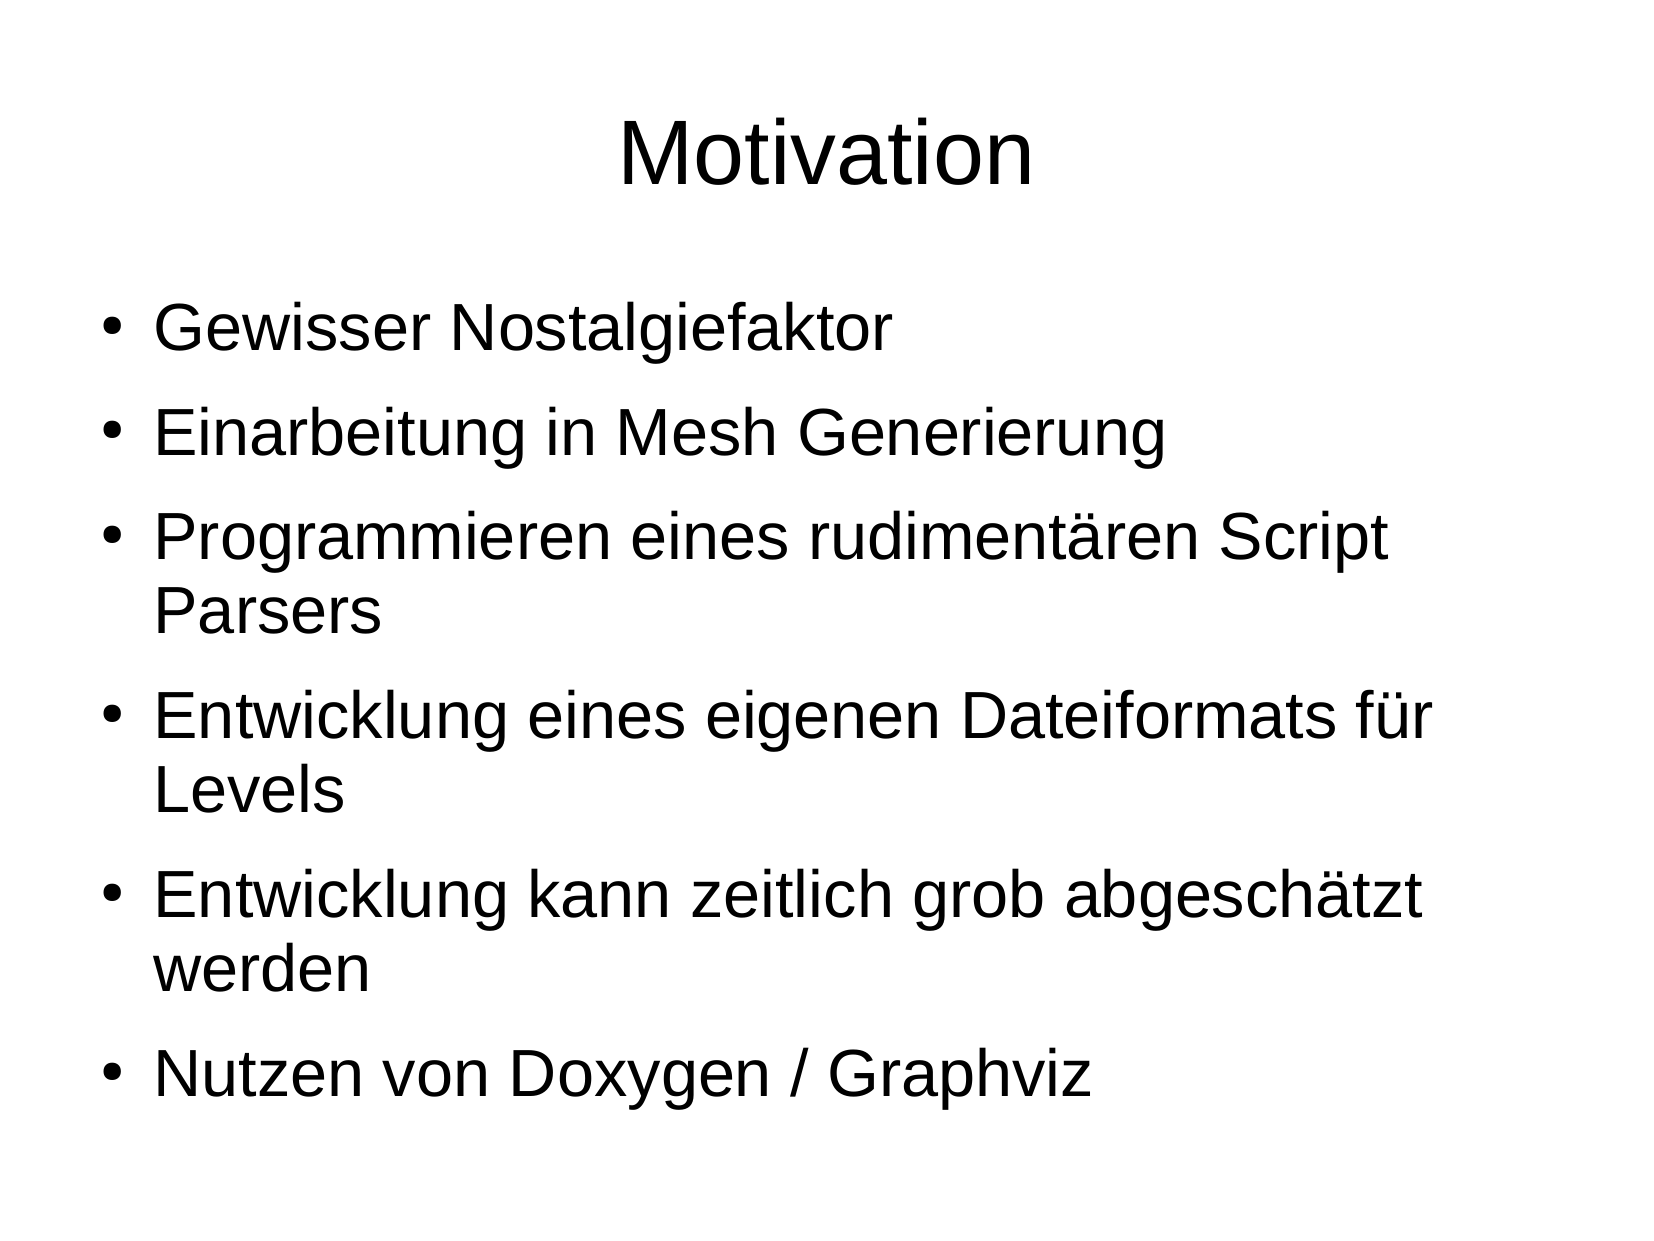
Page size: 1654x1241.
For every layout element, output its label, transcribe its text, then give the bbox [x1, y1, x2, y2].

title Motivation [82, 49, 1571, 257]
list Gewisser Nostalgiefaktor Einarbeitung in Mesh Generierung Programmieren eines rudimentären Script Parsers Entwicklung eines eigenen Dateiformats für Levels Entwicklung kann zeitlich grob abgeschätzt werden Nutzen von Doxygen / Graphviz [82, 290, 1571, 1111]
